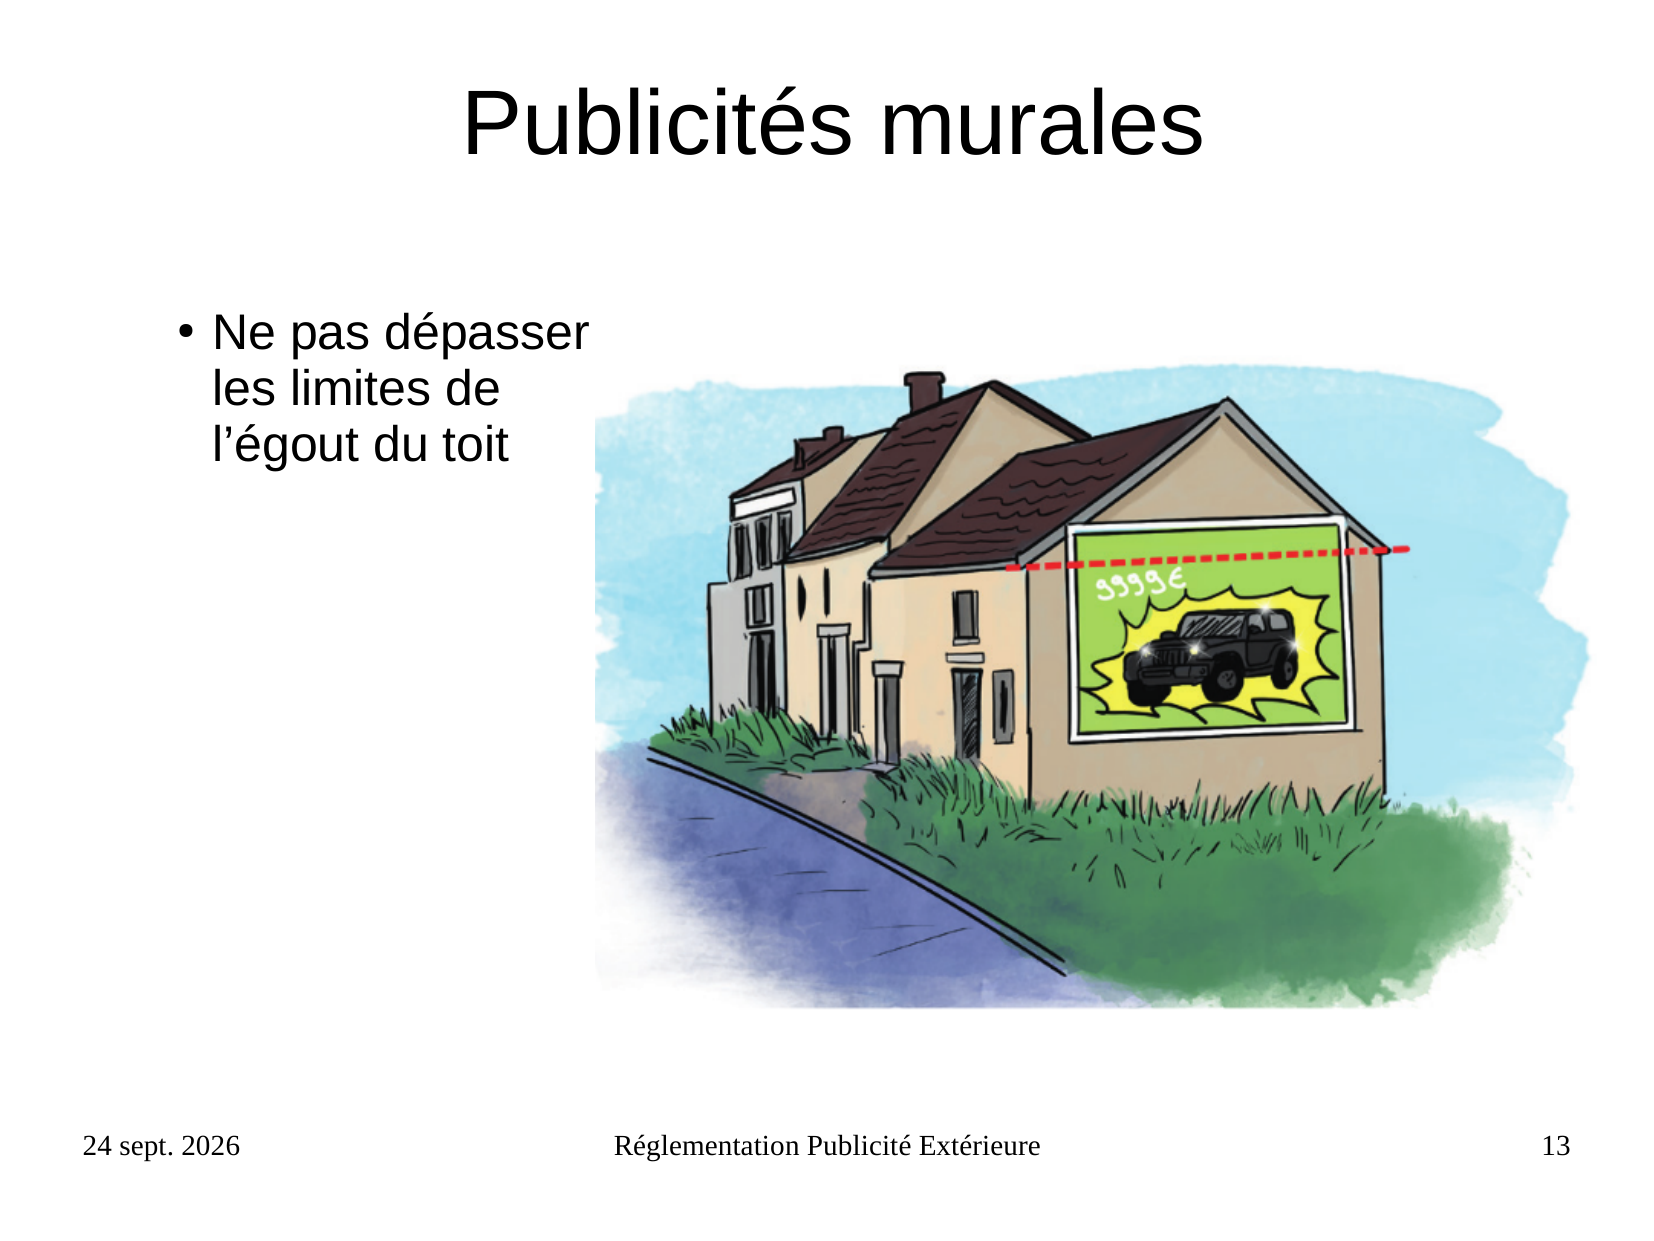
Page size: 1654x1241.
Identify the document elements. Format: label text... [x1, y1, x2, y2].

text_box Ne pas dépasser les limites de l’égout du toit [30, 304, 616, 961]
picture [595, 344, 1606, 1021]
title Publicités murales [90, 19, 1579, 226]
